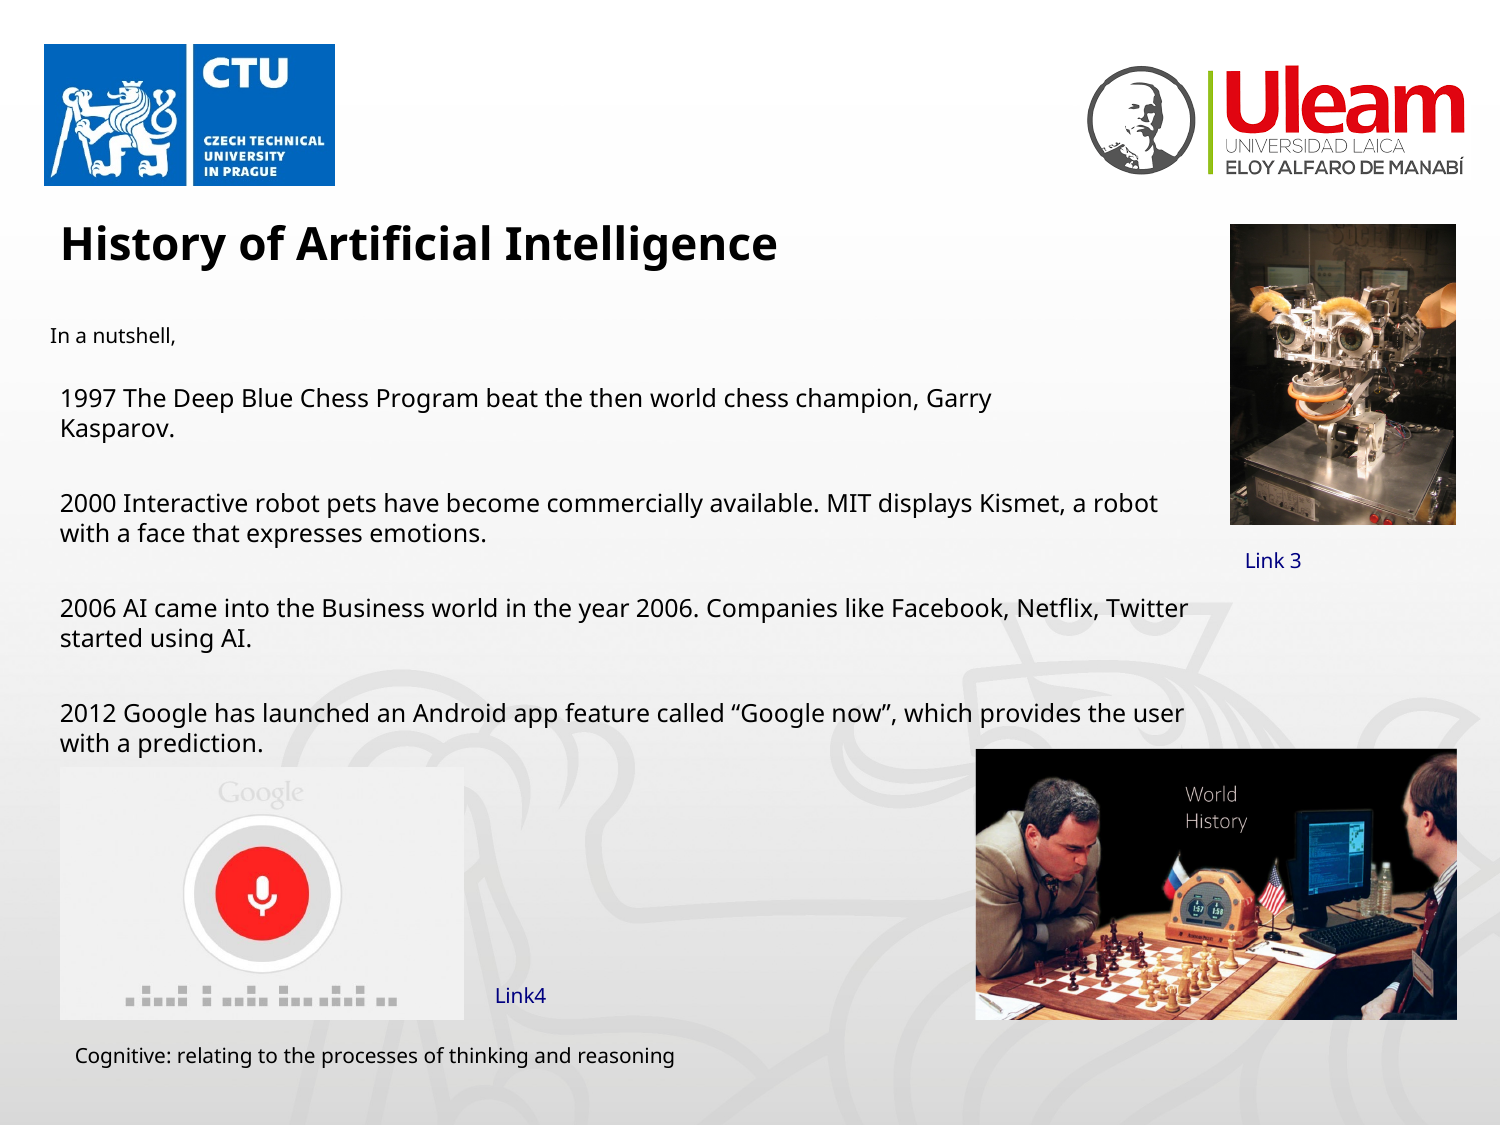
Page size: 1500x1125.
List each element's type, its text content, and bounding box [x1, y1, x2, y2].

text_box Link4 [480, 975, 601, 1021]
text_box 1997 The Deep Blue Chess Program beat the then world chess champion, Garry Kasparov. [45, 375, 1126, 479]
text_box 2012 Google has launched an Android app feature called “Google now”, which provides the user with a prediction. [45, 689, 1211, 835]
text_box Cognitive: relating to the processes of thinking and reasoning [60, 1035, 796, 1100]
text_box In a nutshell, [35, 314, 931, 360]
text_box 2000 Interactive robot pets have become commercially available. MIT displays Kismet, a robot with a face that expresses emotions. [45, 479, 1216, 626]
title History of Artificial Intelligence [45, 212, 1306, 328]
text_box 2006 AI came into the Business world in the year 2006. Companies like Facebook, Netflix, Twitter started using AI. [45, 585, 1211, 689]
text_box Link 3 [1230, 539, 1351, 586]
picture [0, 0, 1500, 1125]
